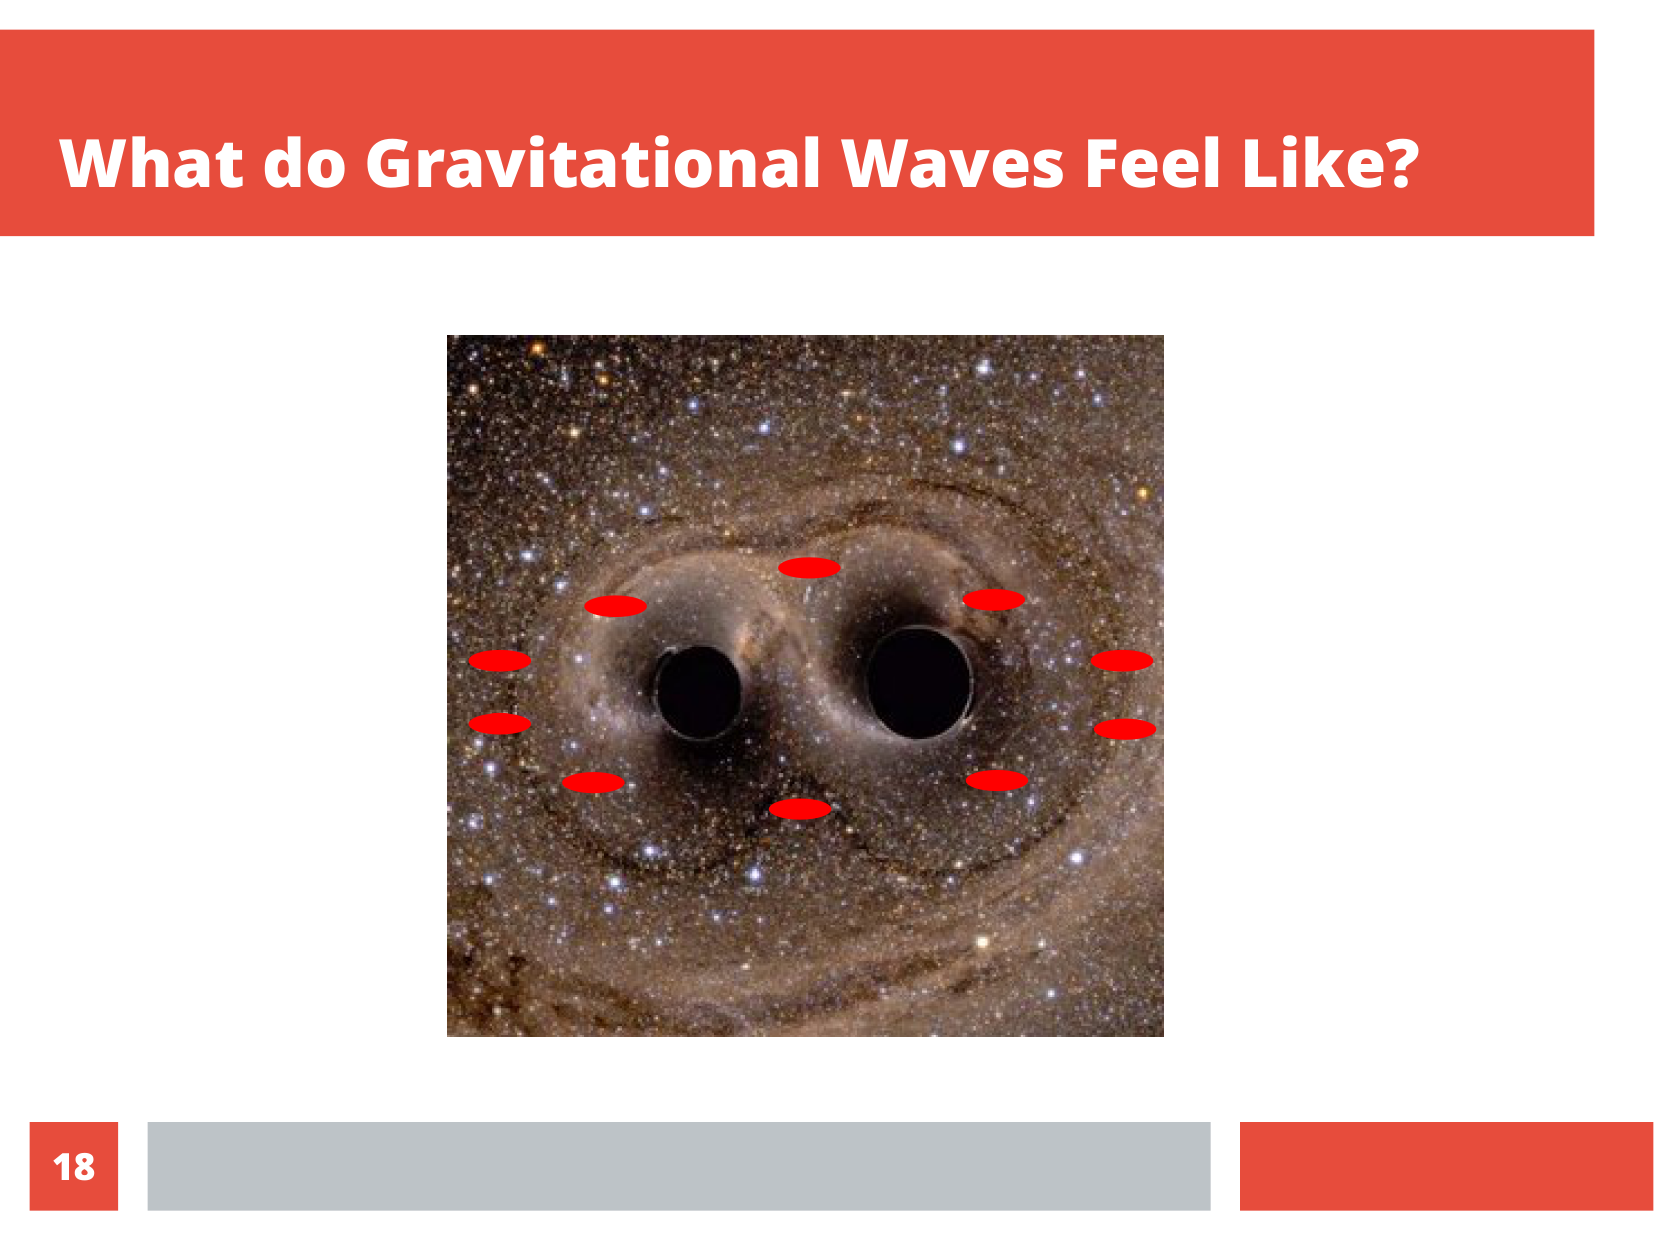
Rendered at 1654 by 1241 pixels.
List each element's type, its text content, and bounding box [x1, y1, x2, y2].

picture [447, 335, 1164, 1037]
title What do Gravitational Waves Feel Like? [59, 59, 1595, 207]
